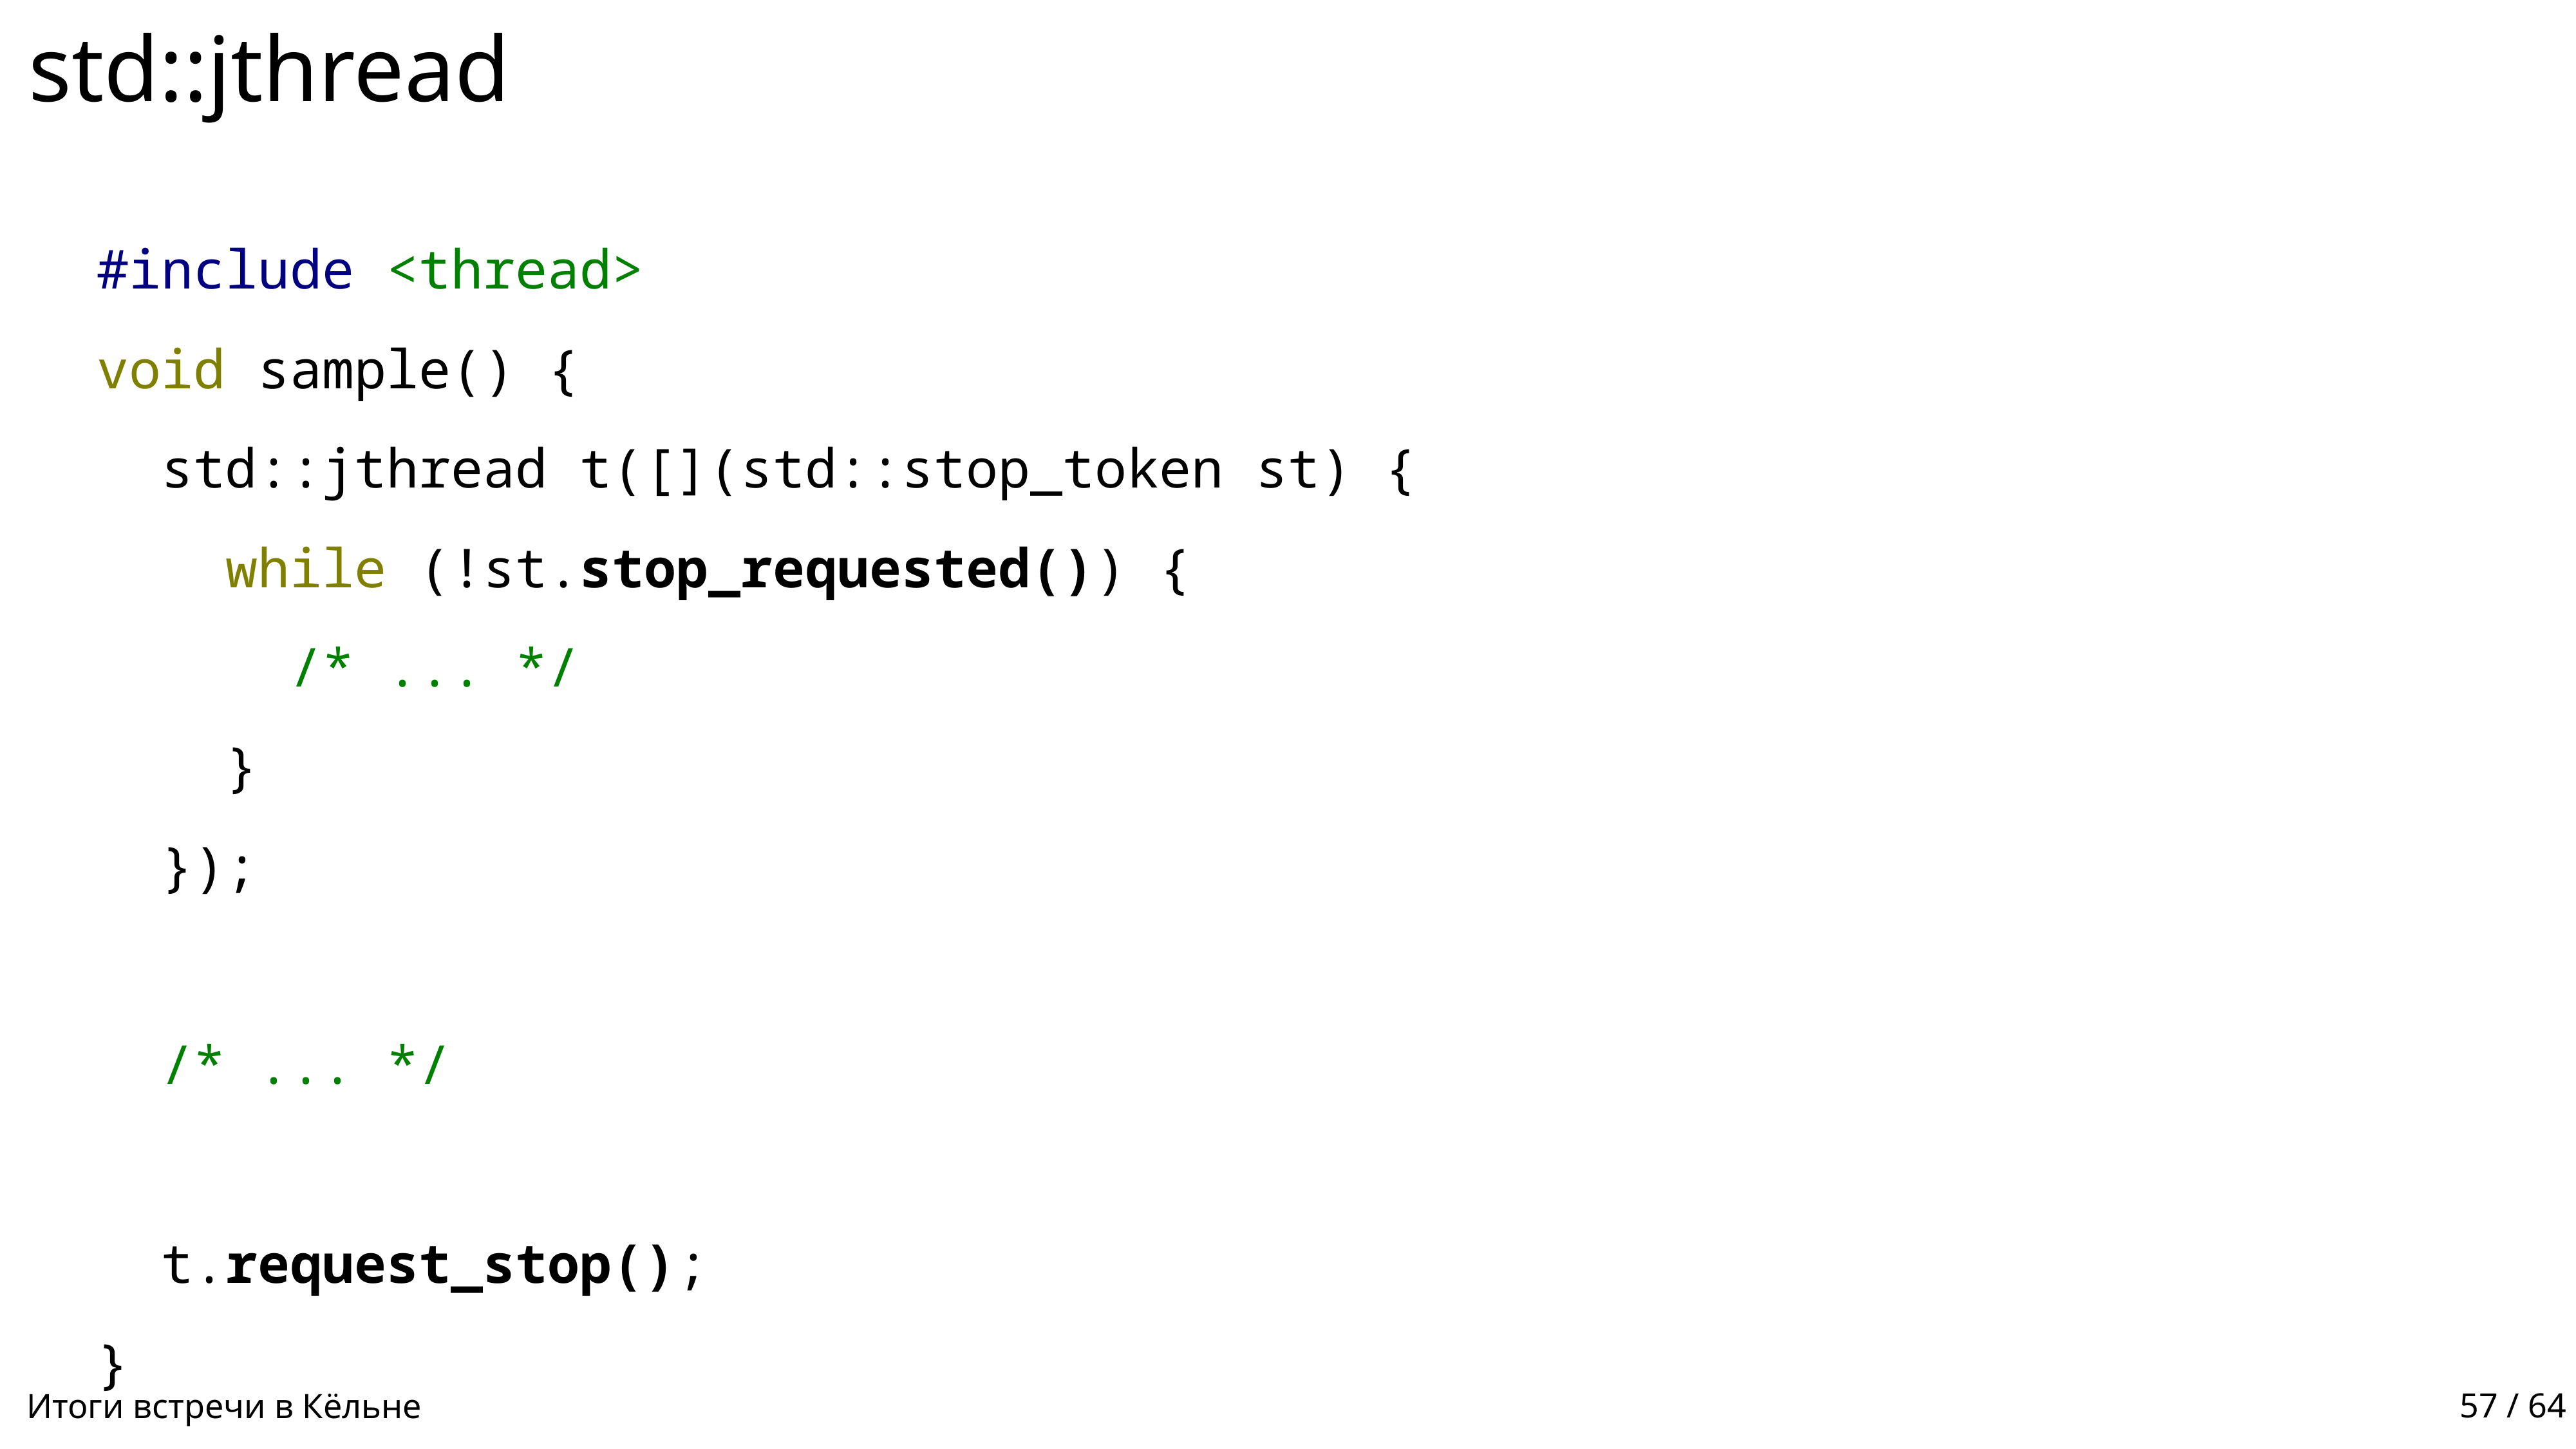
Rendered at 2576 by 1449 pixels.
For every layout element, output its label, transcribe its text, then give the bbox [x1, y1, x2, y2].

list Итоги встречи в Кёльне [17, 1376, 1114, 1431]
list <number> / 64 [1479, 1376, 2576, 1431]
title std::jthread [19, 19, 2550, 155]
list #include <thread> void sample() { std::jthread t([](std::stop_token st) { while (!st.stop_requested()) { /* ... */ } }); /* ... */ t.request_stop(); } [87, 214, 2550, 1382]
